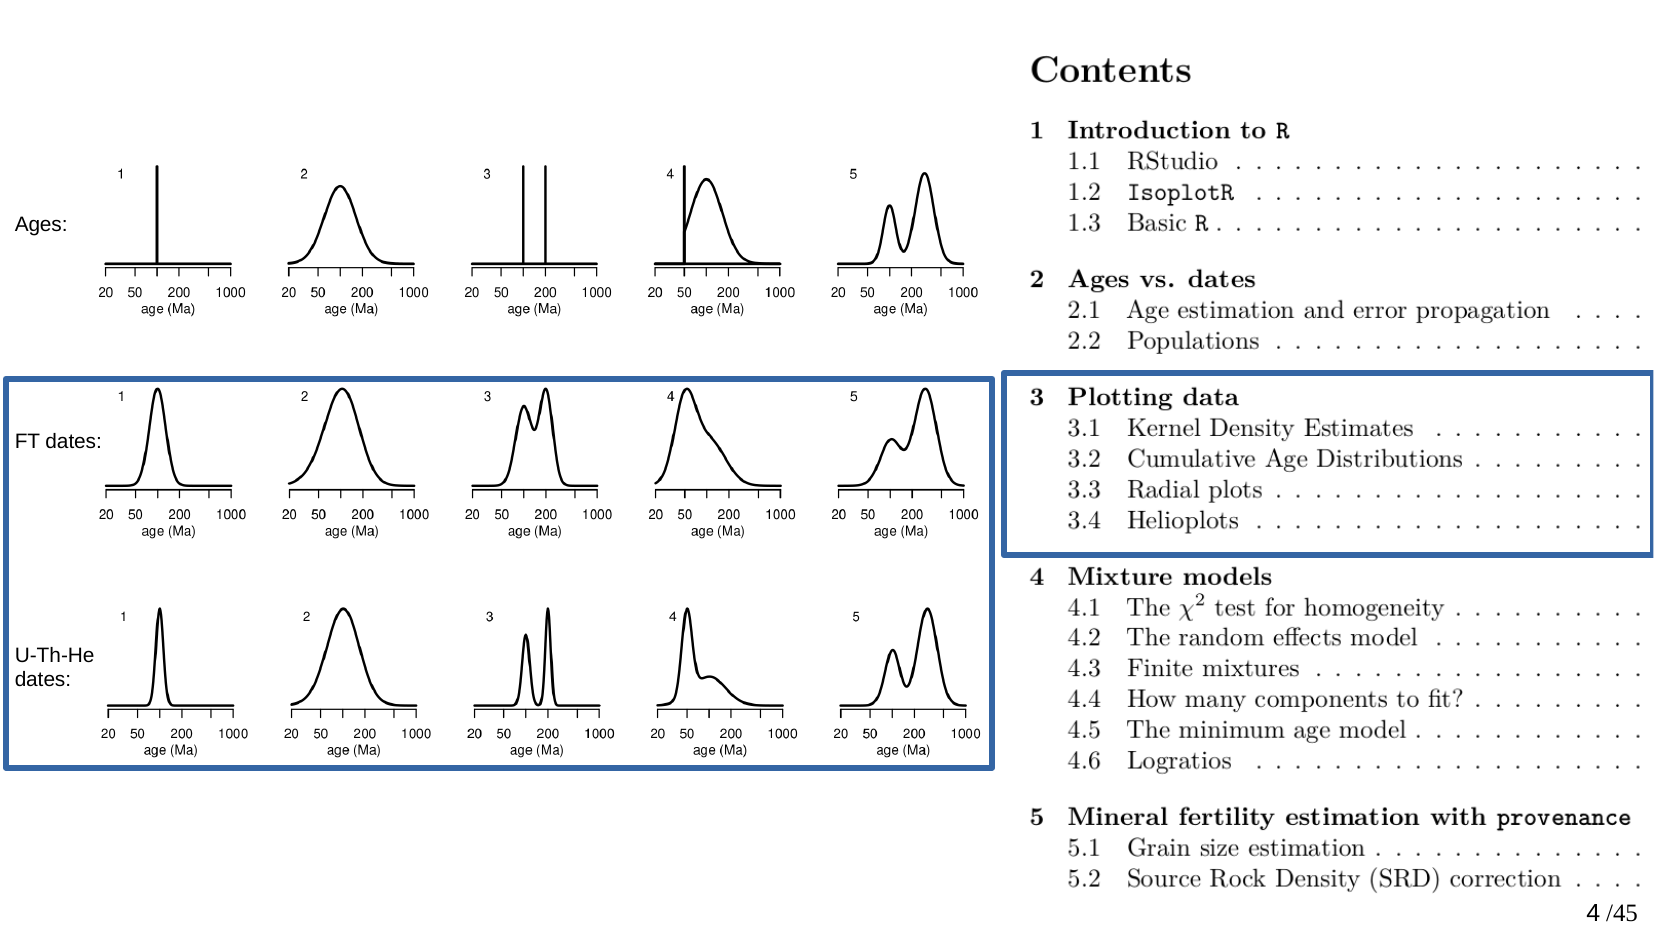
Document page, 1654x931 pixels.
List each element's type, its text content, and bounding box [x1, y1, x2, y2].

picture [1010, 558, 1654, 904]
picture [1010, 376, 1650, 552]
picture [96, 382, 984, 541]
picture [1010, 47, 1654, 370]
text_box U-Th-He dates: [9, 636, 123, 751]
picture [96, 598, 984, 762]
picture [96, 159, 984, 324]
text_box FT dates: [9, 422, 123, 502]
text_box Ages: [0, 205, 106, 251]
